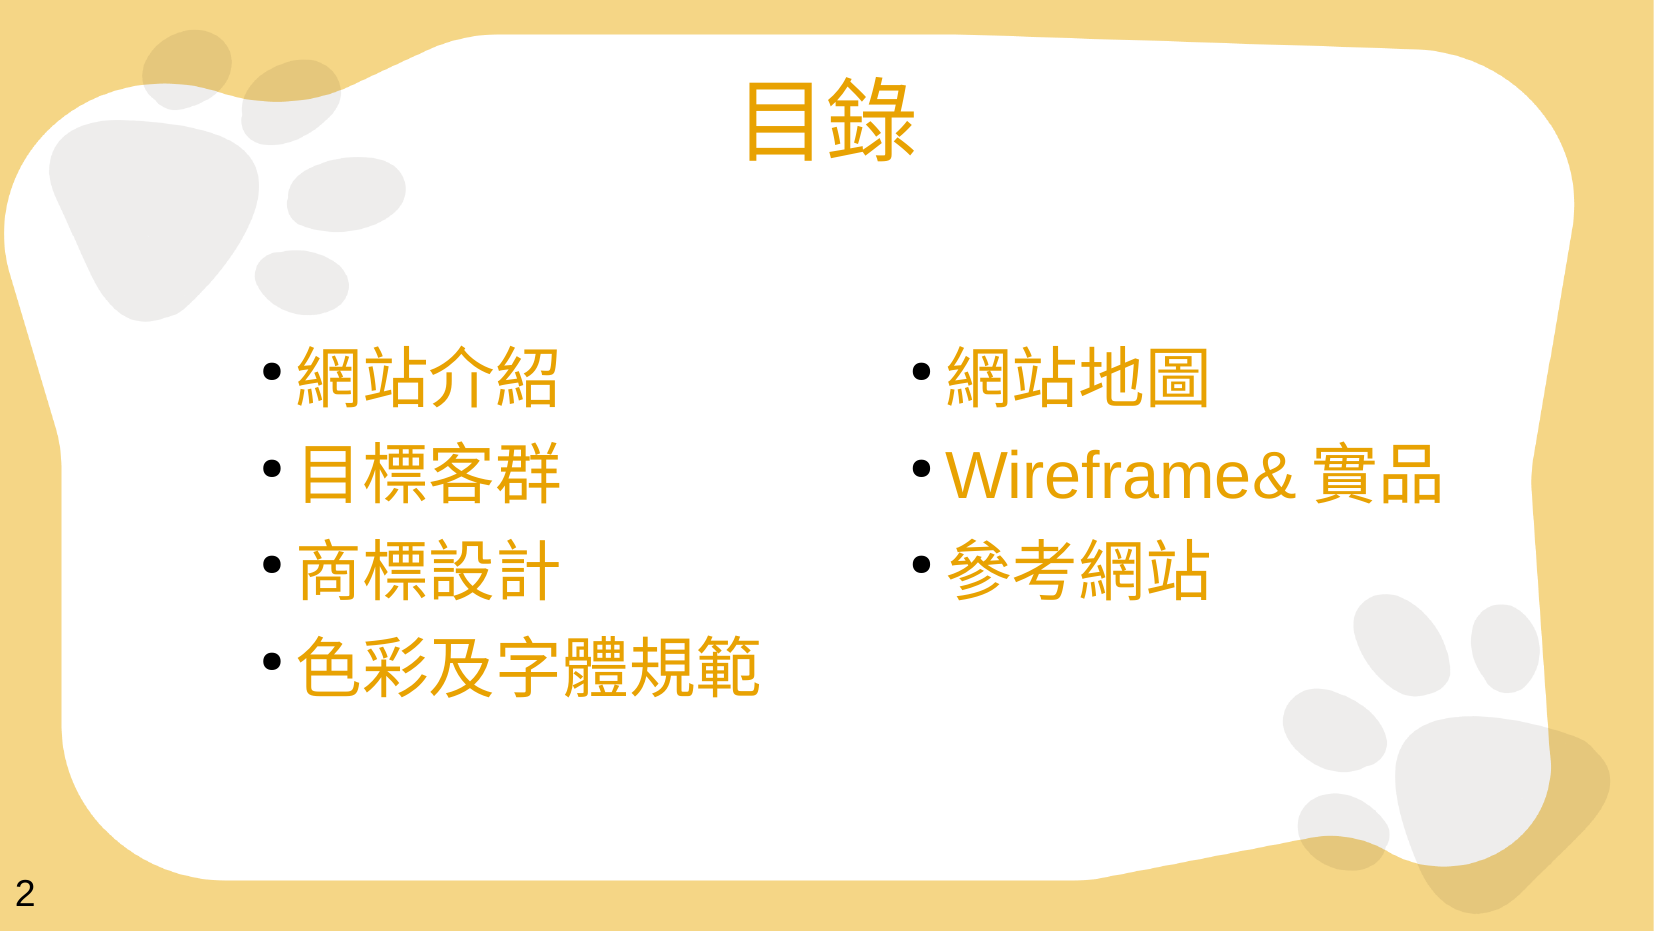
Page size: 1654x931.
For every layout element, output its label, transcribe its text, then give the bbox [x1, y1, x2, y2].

text_box 網站地圖 Wireframe&實品 參考網站 [909, 324, 1477, 698]
subtitle 網站介紹 目標客群 商標設計 色彩及字體規範 [259, 324, 827, 698]
picture [0, 0, 1654, 931]
text_box <編號> [0, 865, 460, 931]
title 目錄 [82, 37, 1571, 193]
